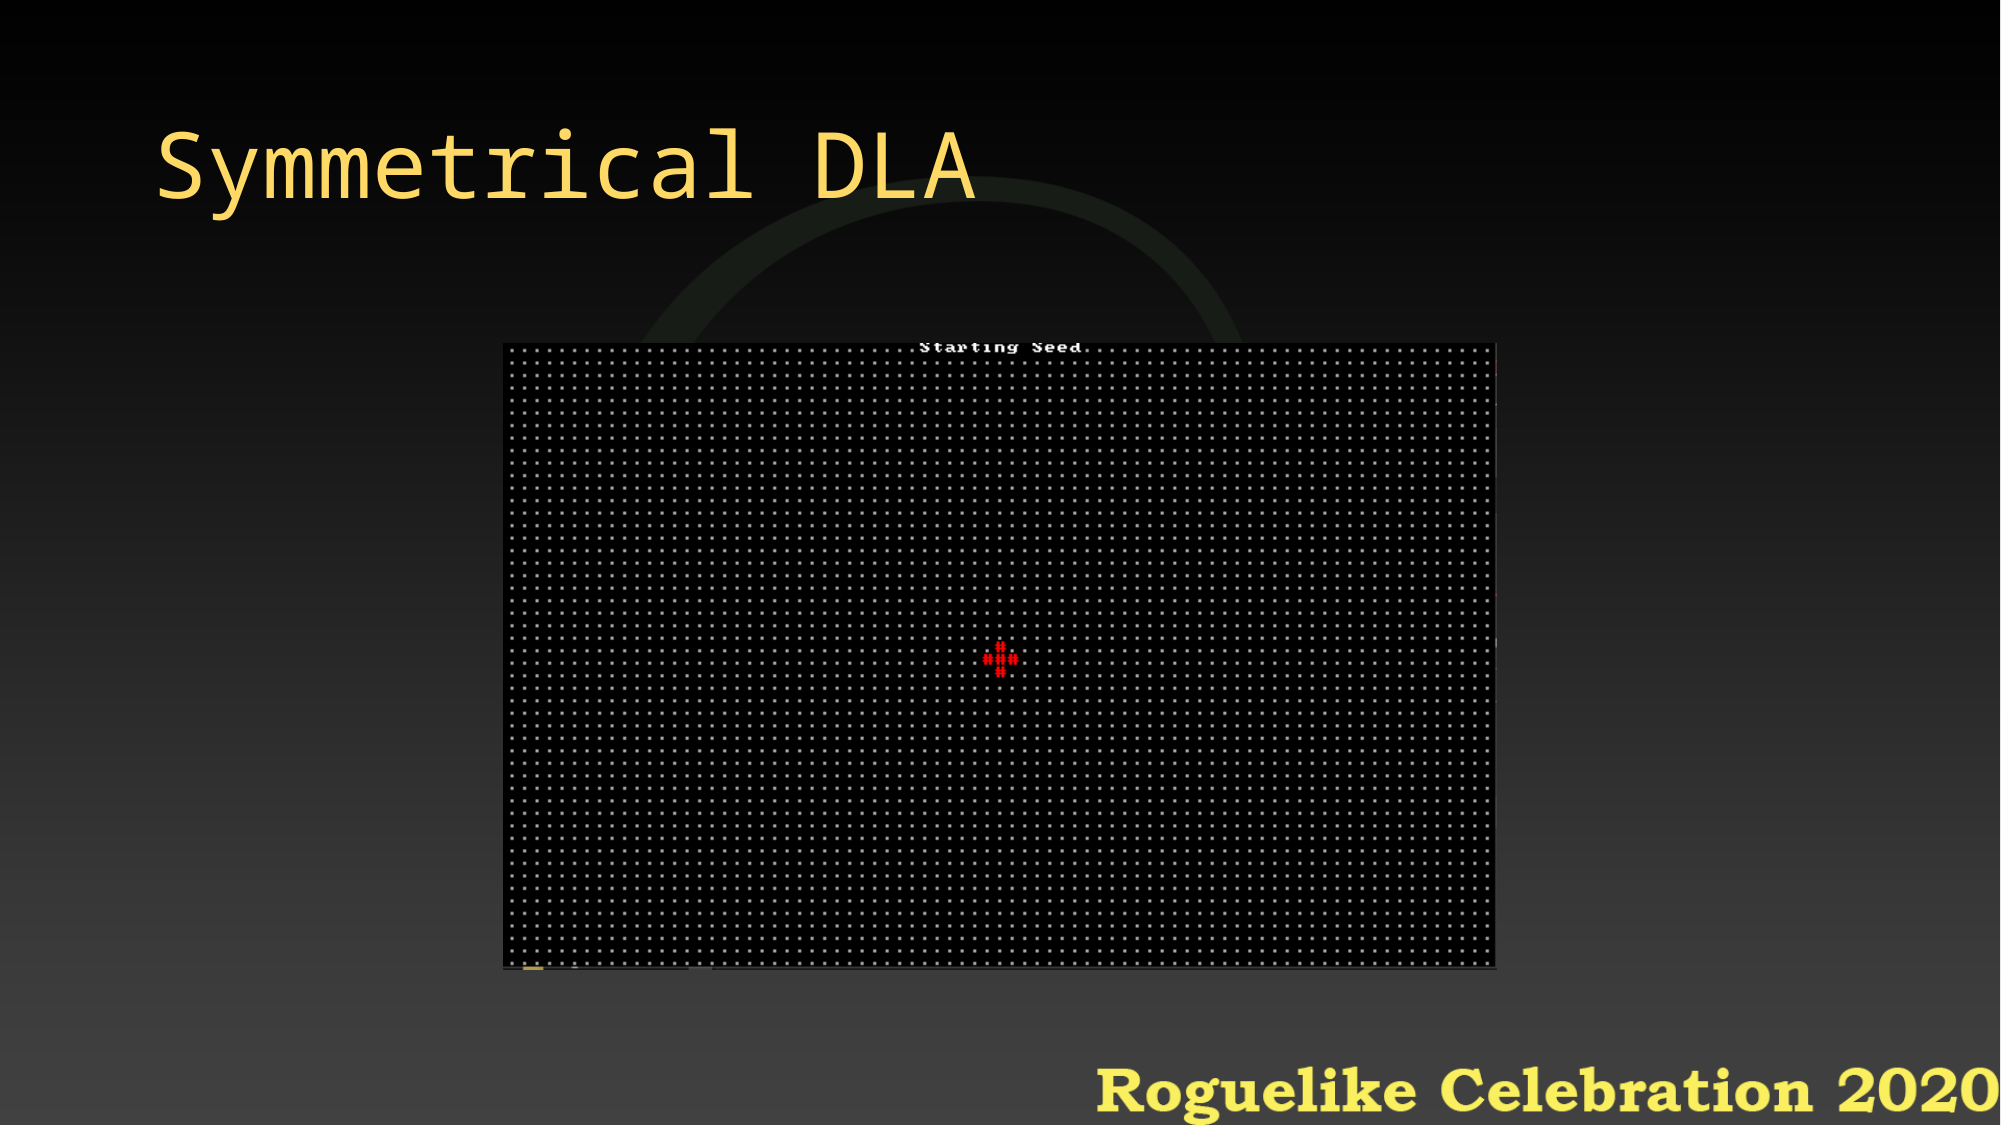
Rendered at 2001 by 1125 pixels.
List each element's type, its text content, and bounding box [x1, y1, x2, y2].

title Symmetrical DLA [137, 59, 1863, 278]
picture [0, 0, 2001, 1125]
